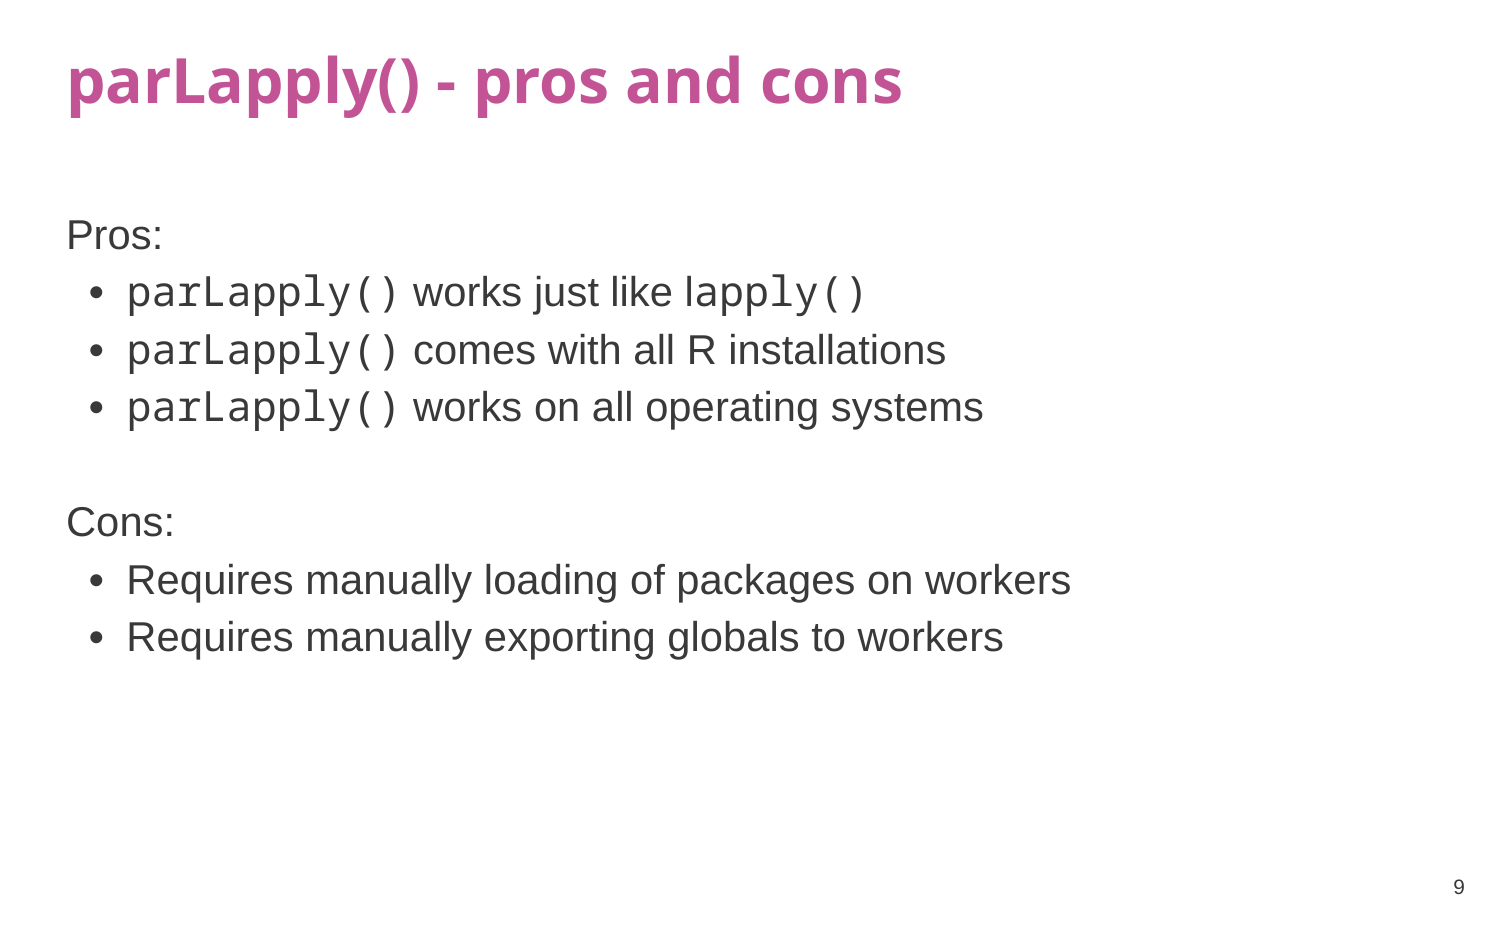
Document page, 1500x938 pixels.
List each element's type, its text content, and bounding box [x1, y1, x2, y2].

title parLapply() - pros and cons [51, 25, 1449, 130]
slide_number <number> [1389, 849, 1480, 922]
list Pros: • parLapply() works just like lapply() • parLapply() comes with all R installations • parLapply() works on all operating systems Cons: • Requires manually loading of packages on workers • Requires manually exporting globals to workers [51, 185, 1449, 877]
